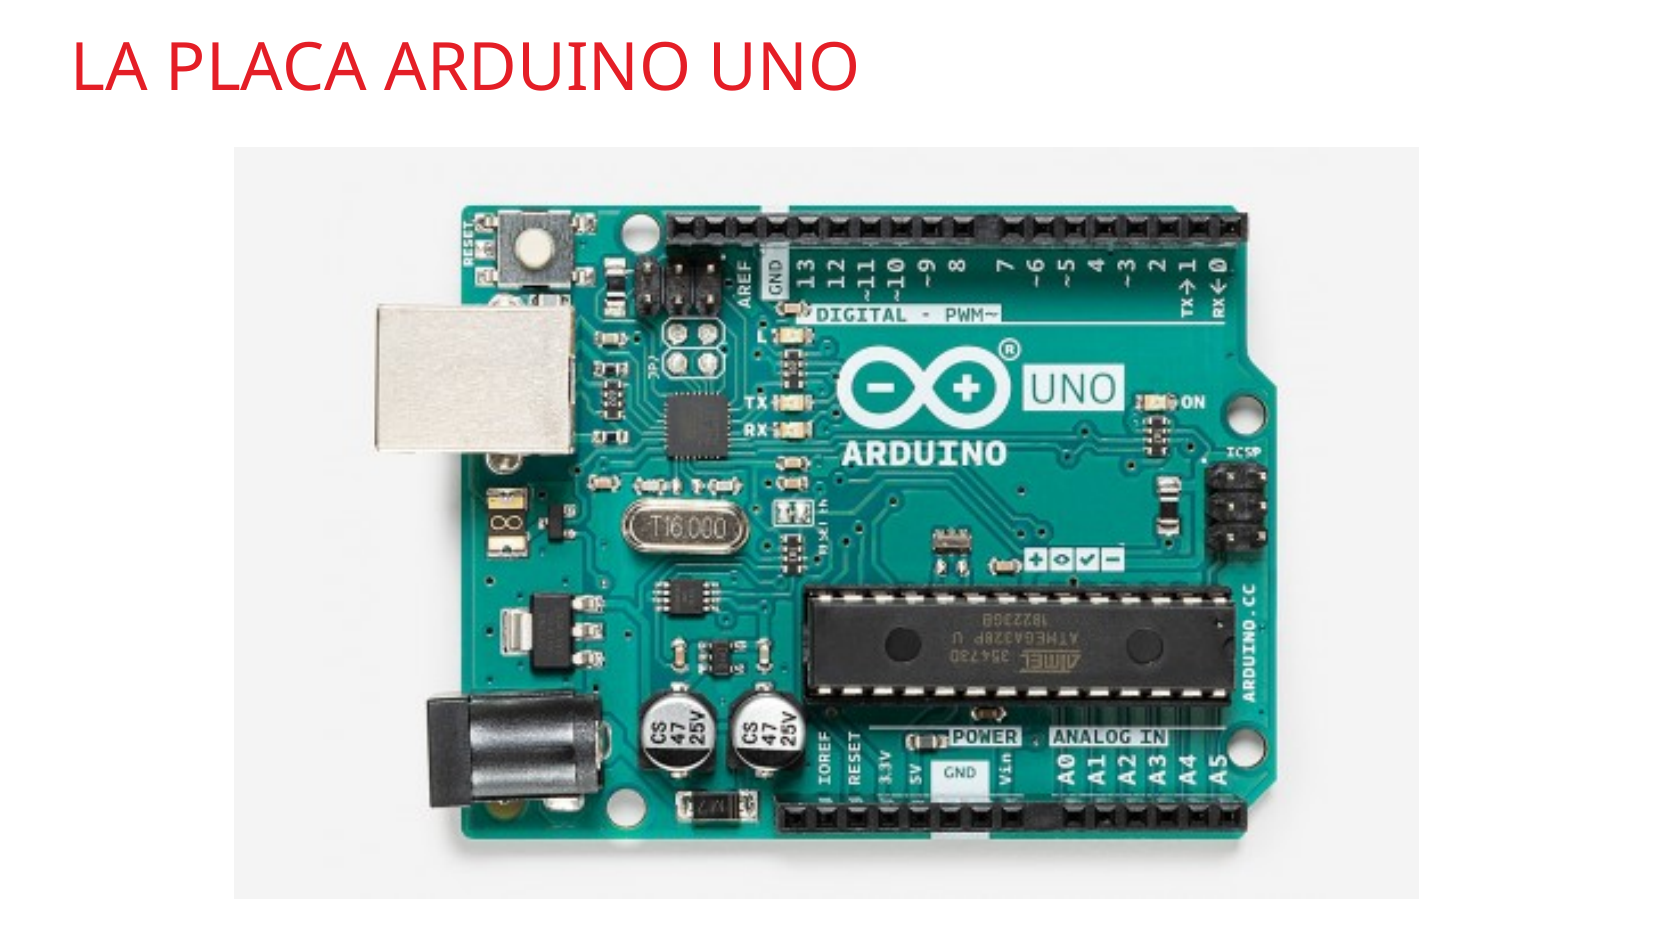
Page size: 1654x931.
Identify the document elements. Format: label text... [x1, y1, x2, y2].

picture [234, 147, 1419, 899]
title LA PLACA ARDUINO UNO [70, 11, 1347, 118]
